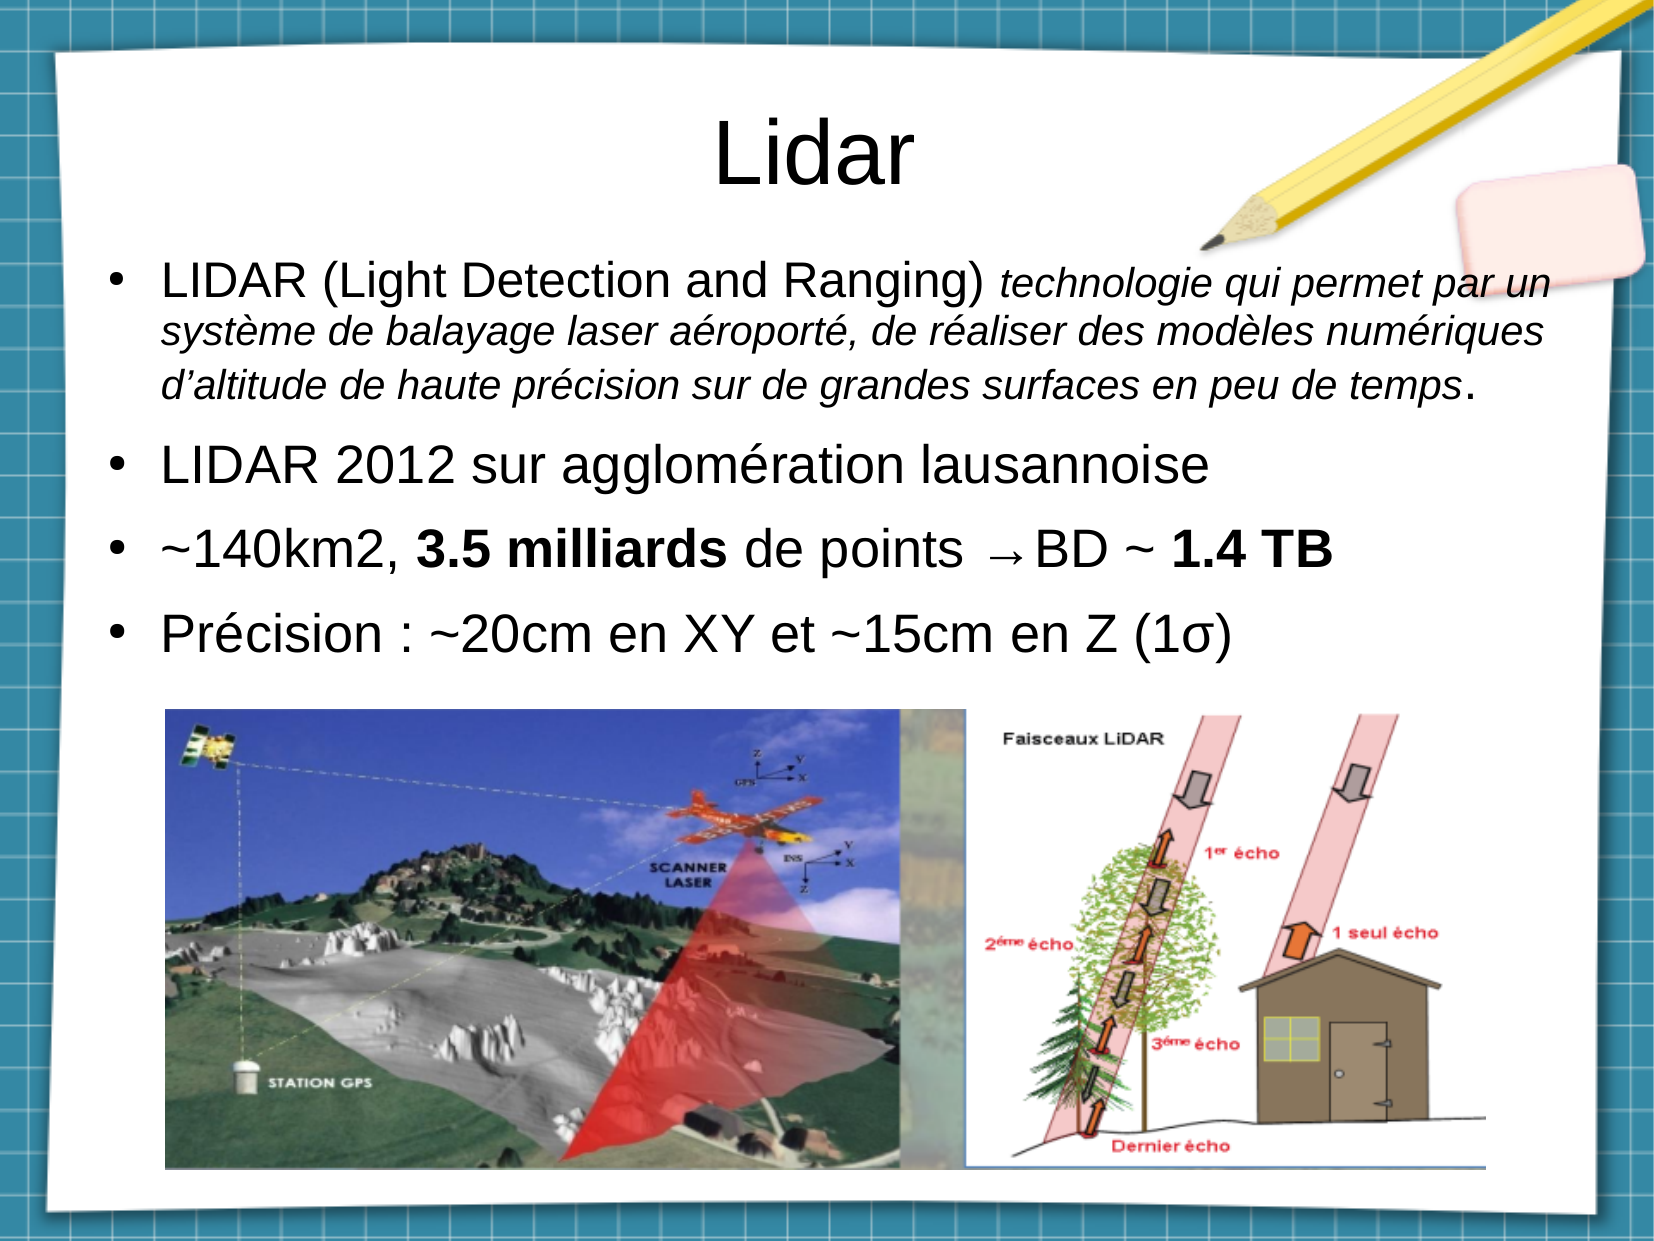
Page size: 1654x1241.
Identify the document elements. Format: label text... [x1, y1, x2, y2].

picture [0, 0, 1654, 1241]
list LIDAR (Light Detection and Ranging) technologie qui permet par un système de balayage laser aéroporté, de réaliser des modèles numériques d’altitude de haute précision sur de grandes surfaces en peu de temps. LIDAR 2012 sur agglomération lausannoise ~140km2, 3.5 milliards de points →BD ~ 1.4 TB Précision : ~20cm en XY et ~15cm en Z (1σ) [90, 252, 1579, 972]
title Lidar [82, 49, 1571, 257]
